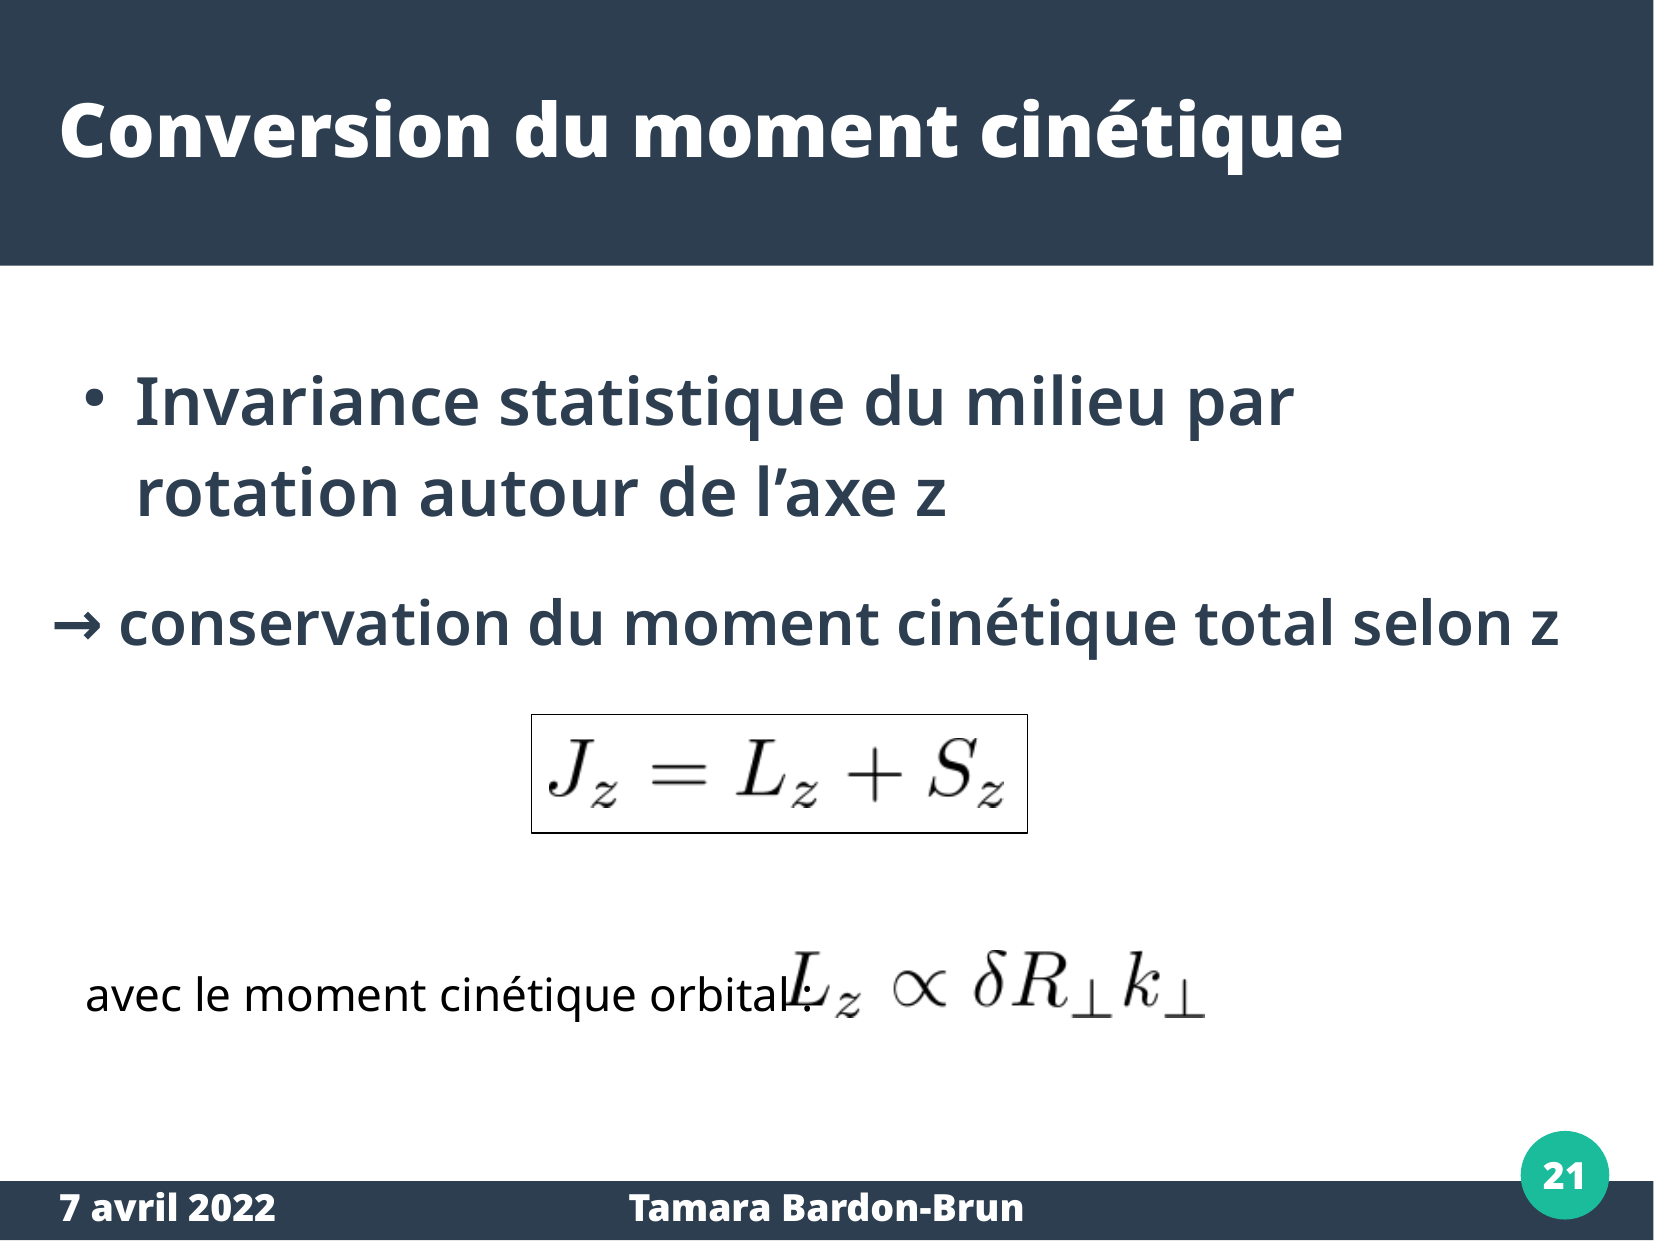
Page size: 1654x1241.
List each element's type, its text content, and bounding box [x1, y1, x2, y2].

picture [783, 950, 1205, 1019]
list → conservation du moment cinétique total selon z [0, 578, 1571, 673]
picture [549, 738, 1004, 808]
text_box avec le moment cinétique orbital : [70, 955, 761, 1028]
list Invariance statistique du milieu par rotation autour de l’axe z [64, 354, 1571, 538]
title Conversion du moment cinétique [59, 49, 1595, 207]
